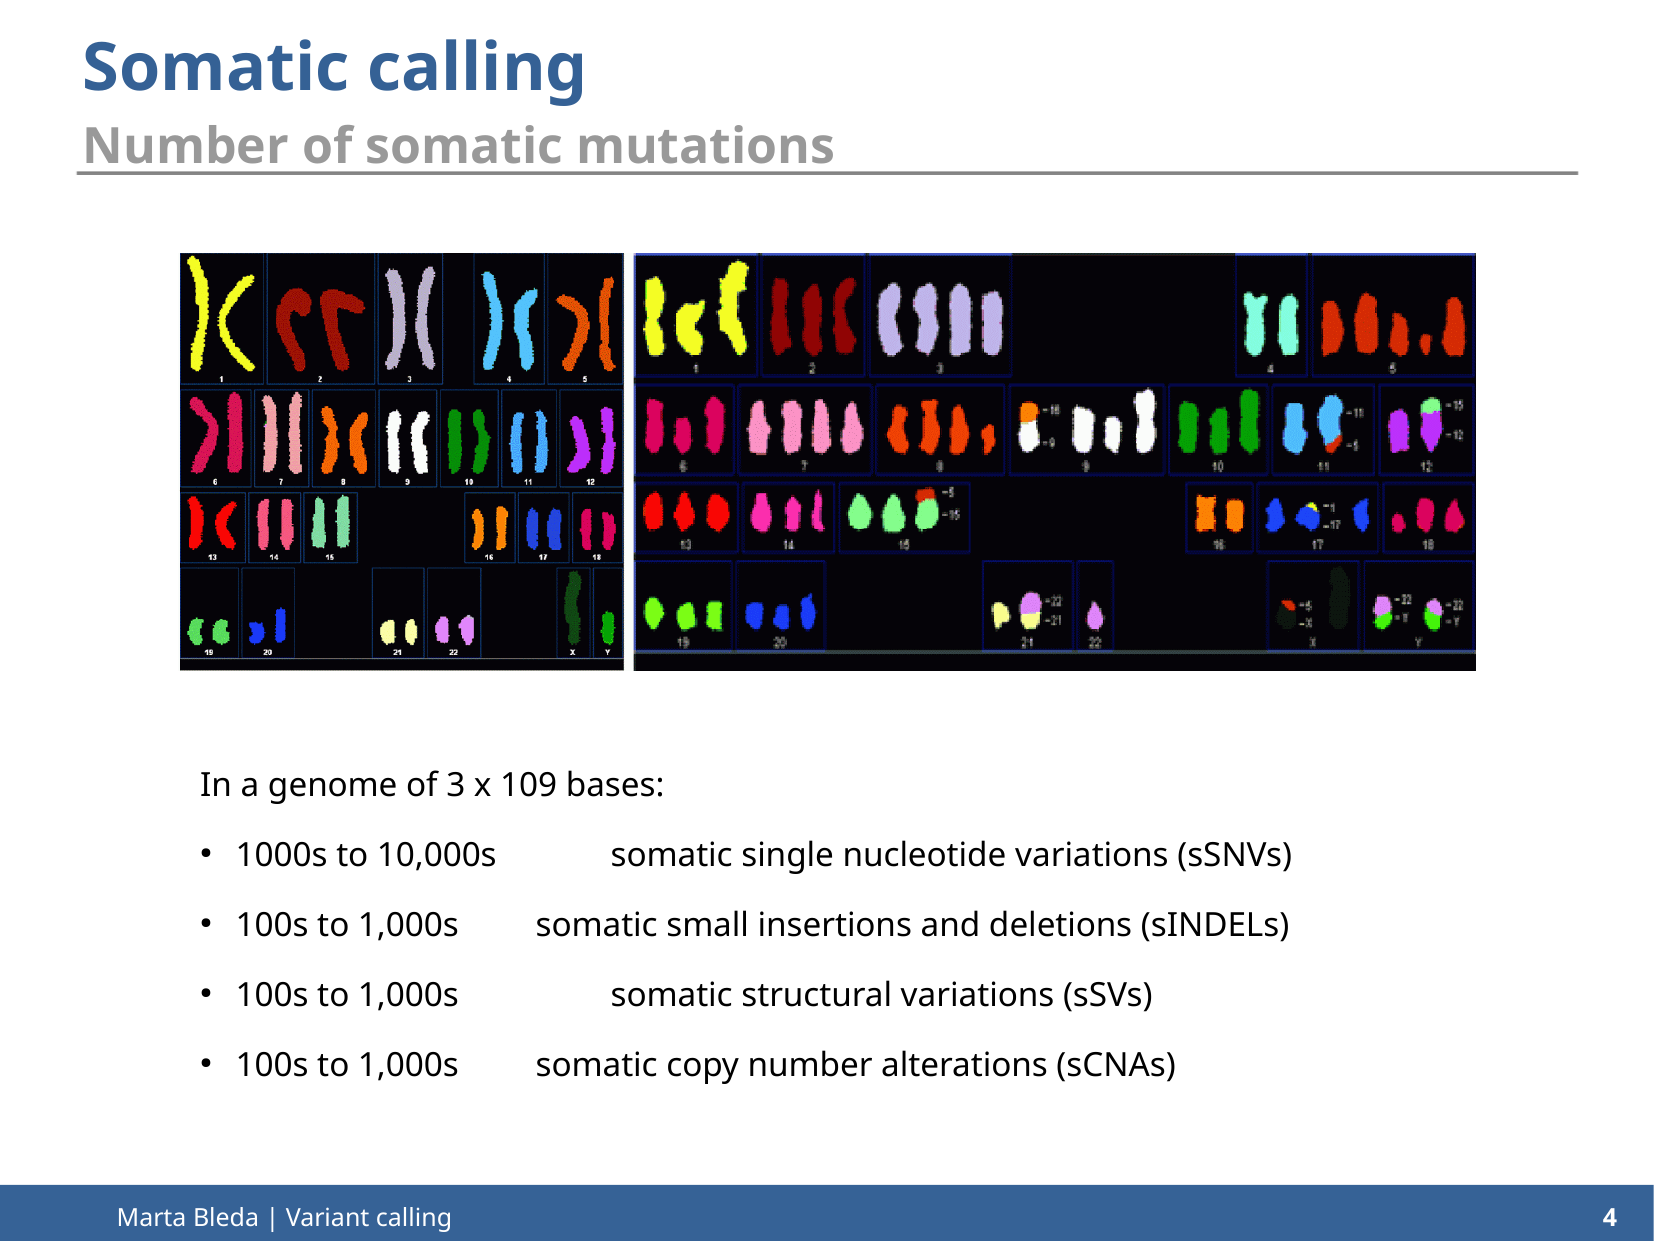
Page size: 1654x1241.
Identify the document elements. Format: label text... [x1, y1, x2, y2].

picture [74, 170, 1580, 175]
picture [178, 253, 1476, 672]
title Somatic calling Number of somatic mutations [82, 31, 1571, 166]
text_box In a genome of 3 x 109 bases: 1000s to 10,000s somatic single nucleotide variations (sSNVs) 100s to 1,000s somatic small insertions and deletions (sINDELs) 100s to 1,000s somatic structural variations (sSVs) 100s to 1,000s somatic copy number alterations (sCNAs) [185, 753, 1469, 1117]
